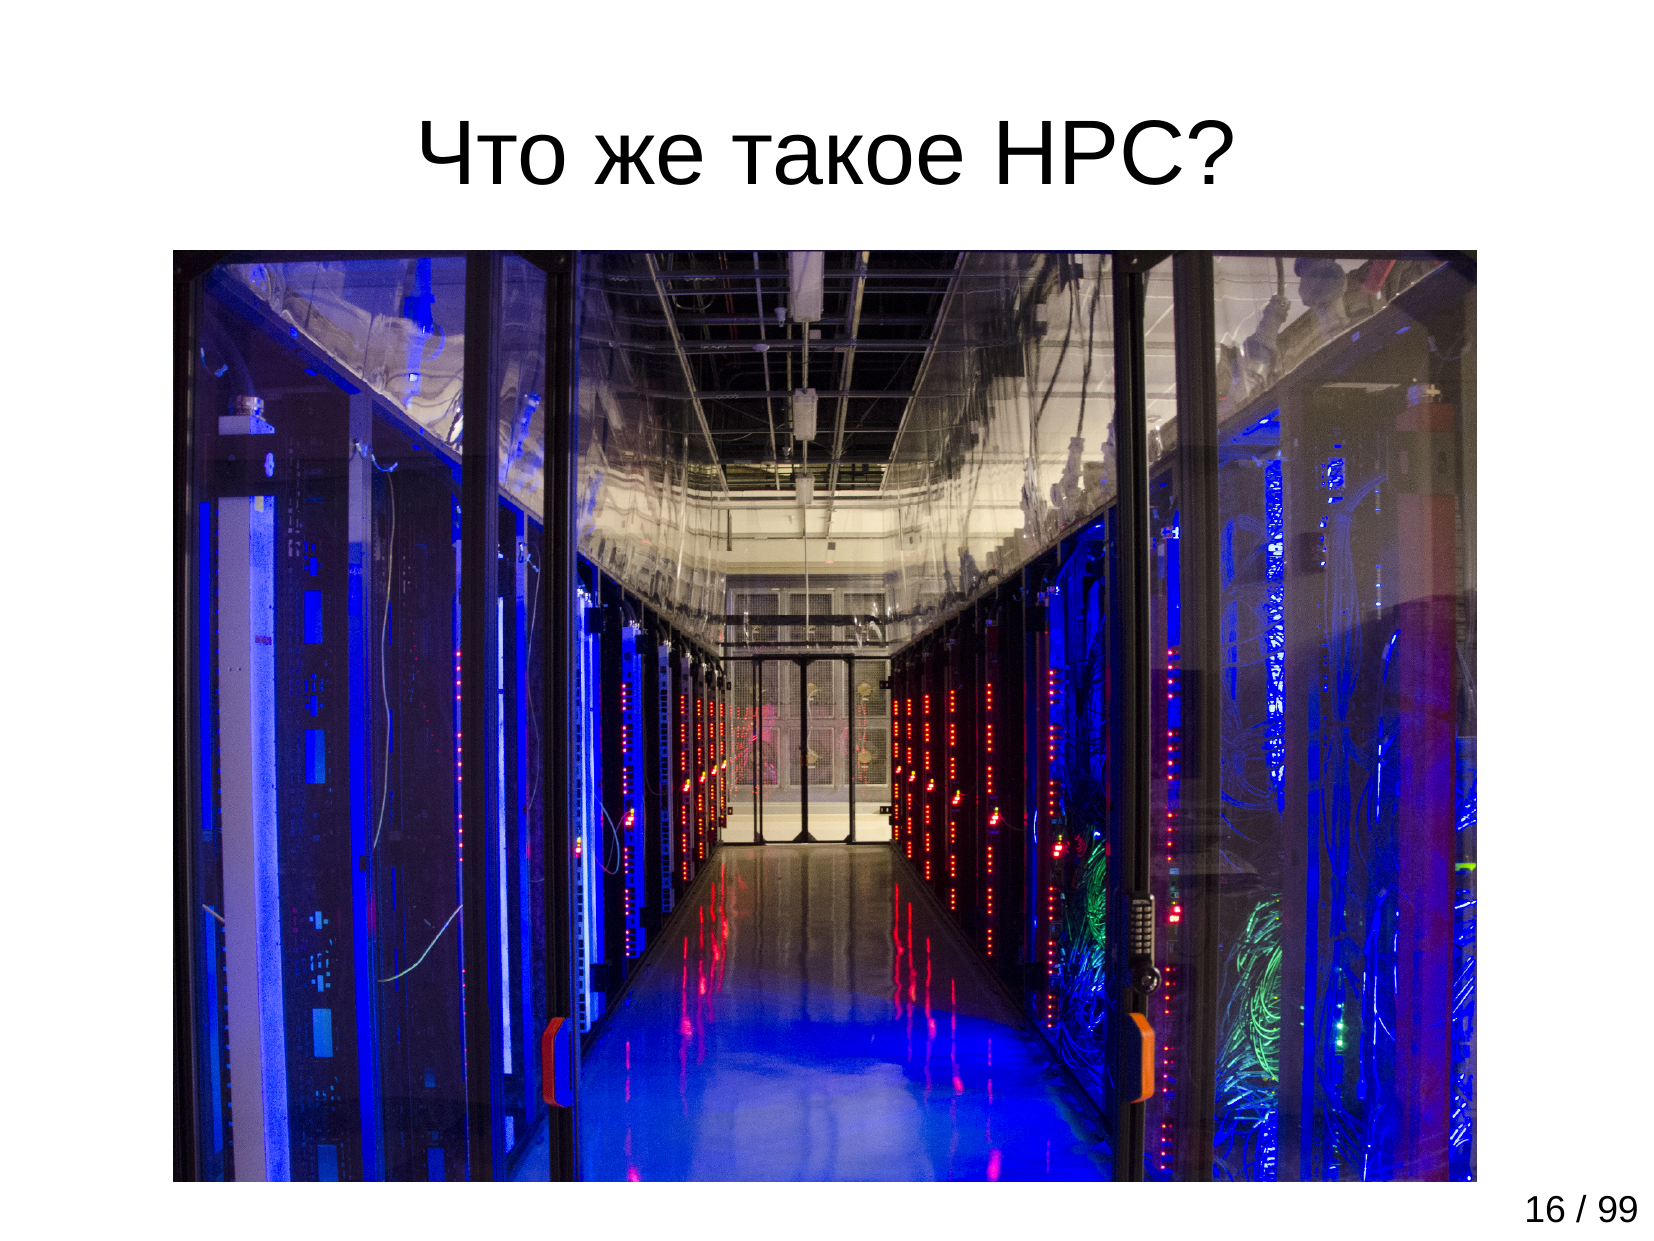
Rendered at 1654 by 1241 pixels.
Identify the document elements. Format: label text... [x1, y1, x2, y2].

picture [173, 250, 1477, 1182]
text_box <number> / 99 [1380, 1181, 1654, 1238]
title Что же такое HPC? [82, 49, 1571, 257]
